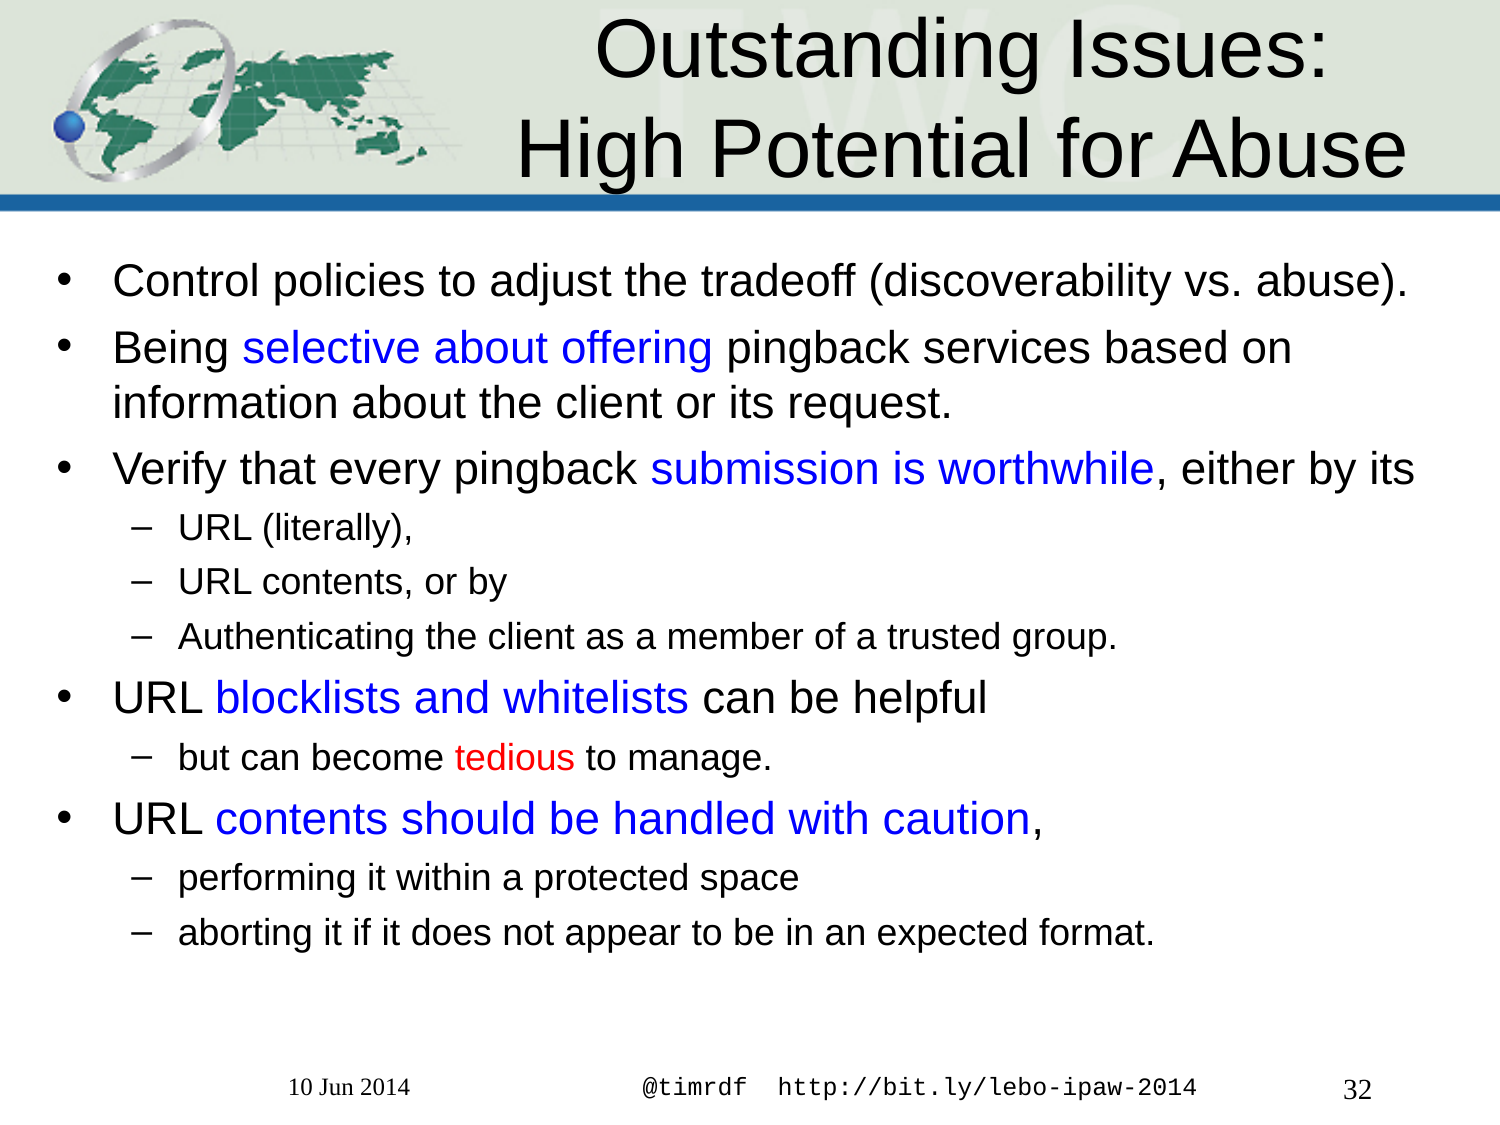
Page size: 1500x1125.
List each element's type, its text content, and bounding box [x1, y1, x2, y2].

picture [0, 0, 1500, 212]
title Outstanding Issues: High Potential for Abuse [424, 0, 1500, 188]
list Control policies to adjust the tradeoff (discoverability vs. abuse). Being selective about offering pingback services based on information about the client or its request. Verify that every pingback submission is worthwhile, either by its URL (literally), URL contents, or by Authenticating the client as a member of a trusted group. URL blocklists and whitelists can be helpful but can become tedious to manage. URL contents should be handled with caution, performing it within a protected space aborting it if it does not appear to be in an expected format. [41, 243, 1500, 1019]
